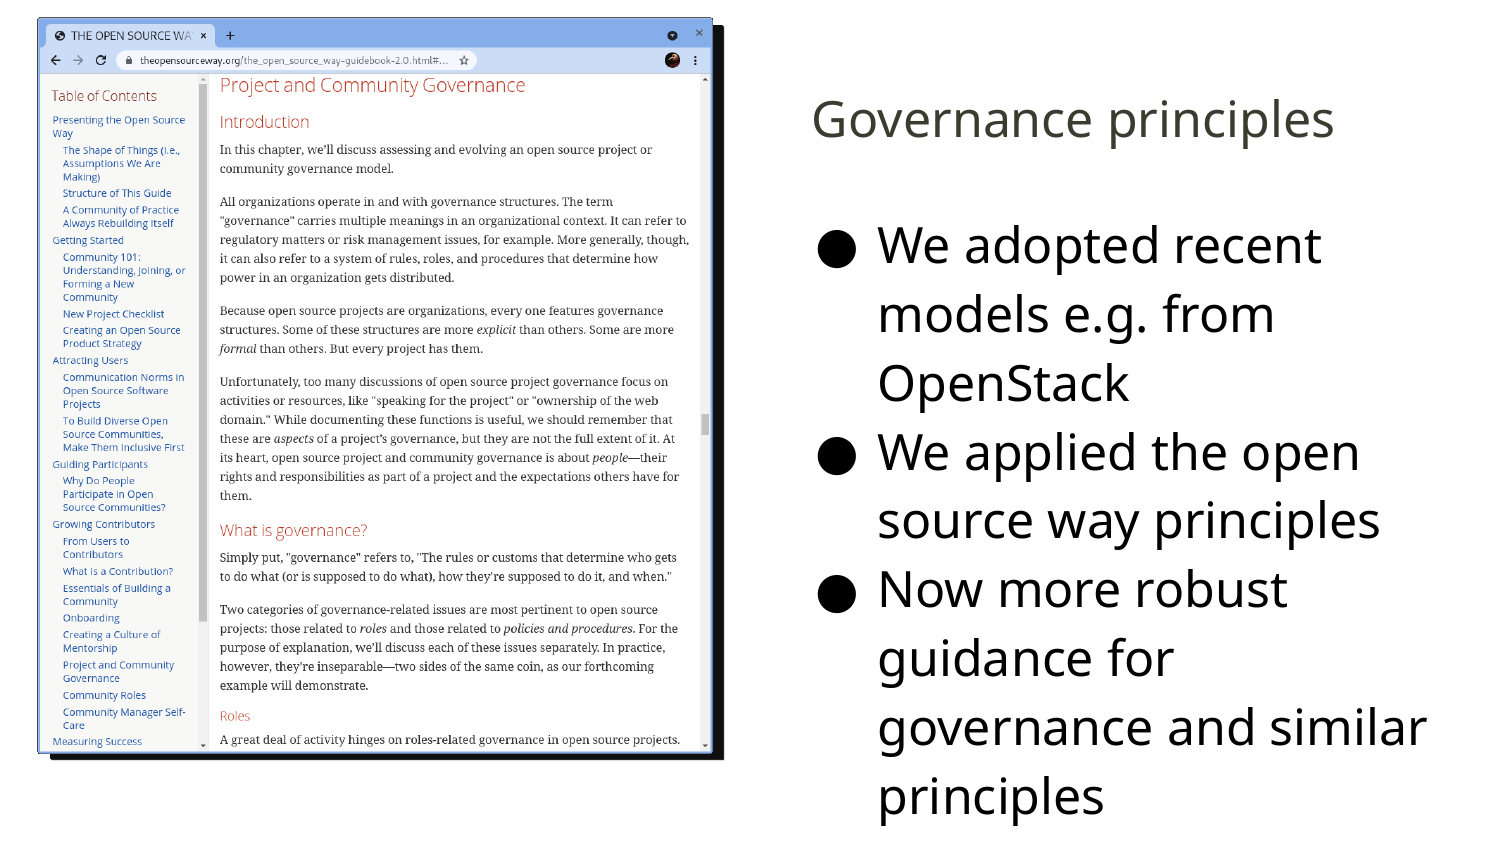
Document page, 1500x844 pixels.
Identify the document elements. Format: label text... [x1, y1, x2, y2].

text_box Governance principles [796, 72, 1449, 167]
picture [37, 17, 713, 754]
text_box We adopted recent models e.g. from OpenStack We applied the open source way principles Now more robust guidance for governance and similar principles [787, 189, 1449, 754]
